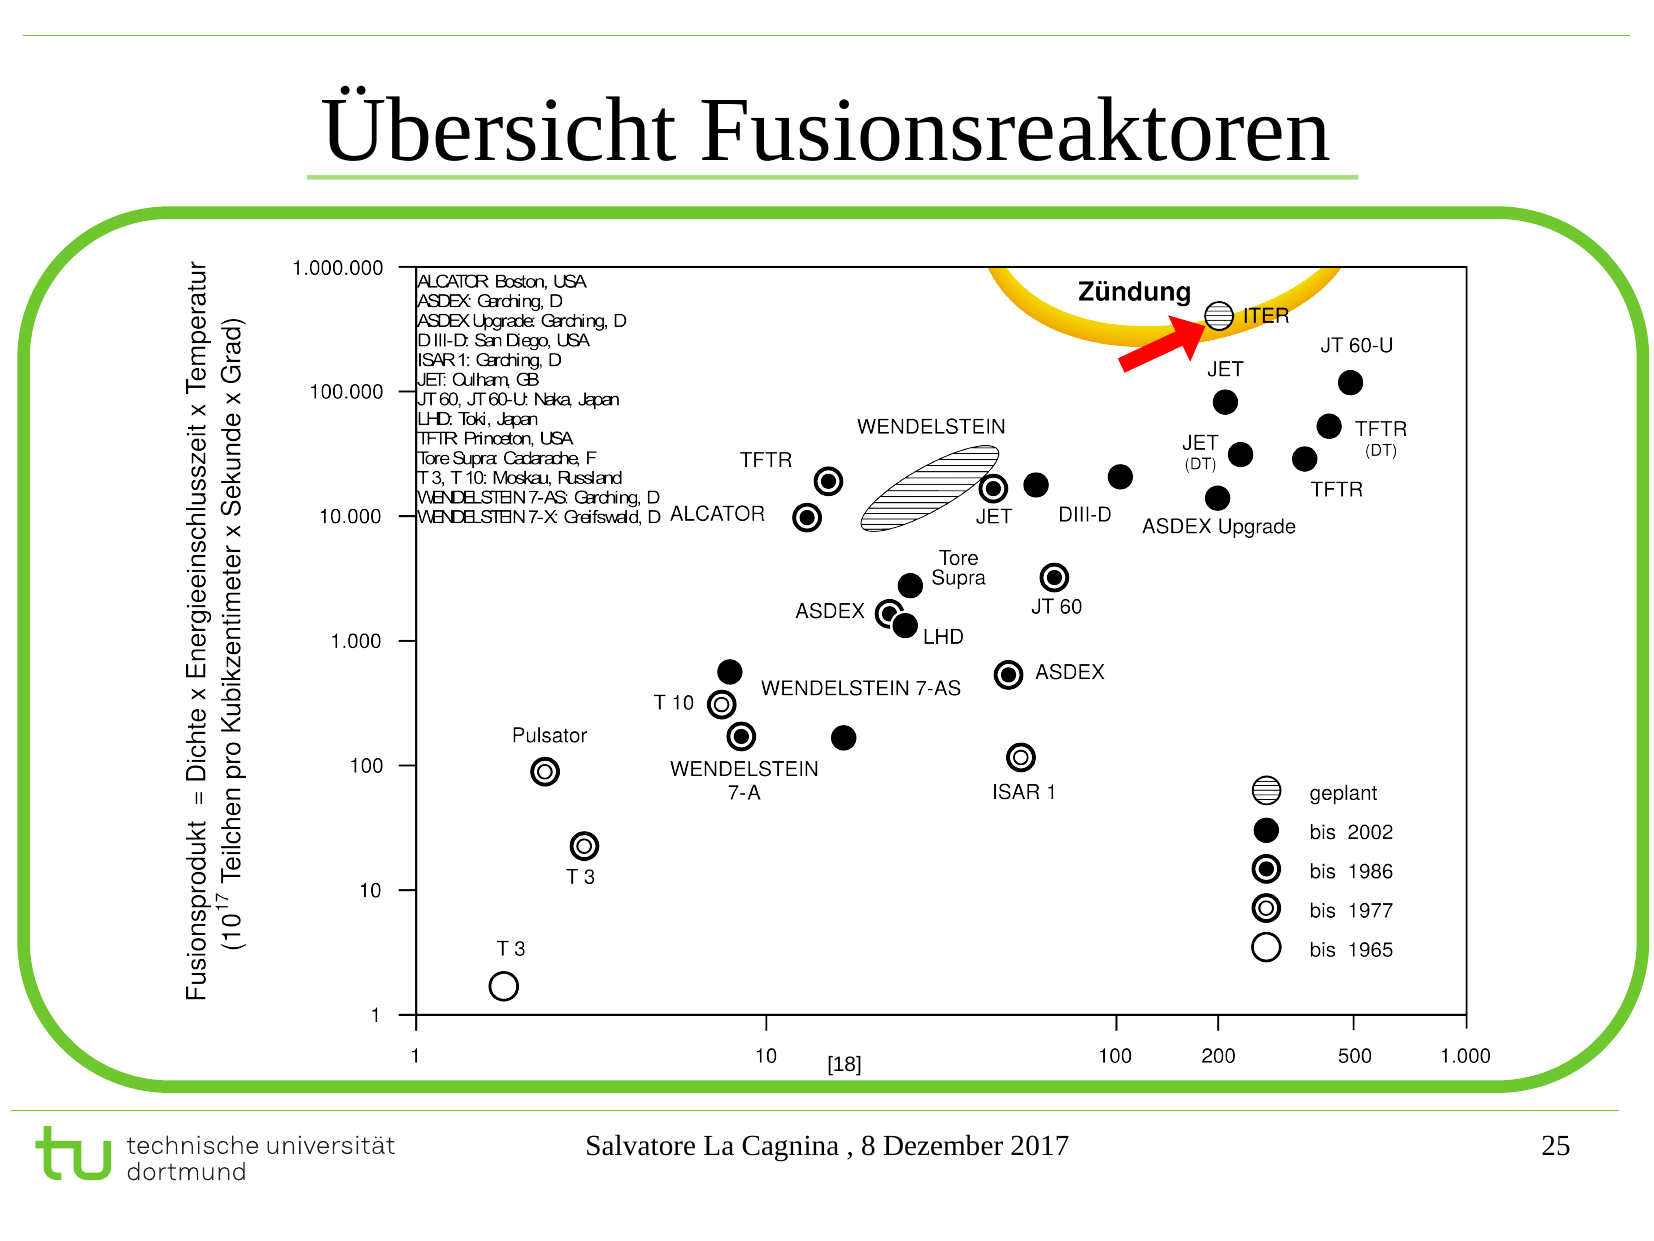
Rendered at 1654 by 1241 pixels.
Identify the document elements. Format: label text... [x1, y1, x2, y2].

text_box [18] [744, 1045, 945, 1140]
title Übersicht Fusionsreaktoren [82, 25, 1571, 233]
chart [35, 1125, 461, 1241]
text_box [23, 212, 1643, 1087]
picture [186, 260, 1490, 1063]
